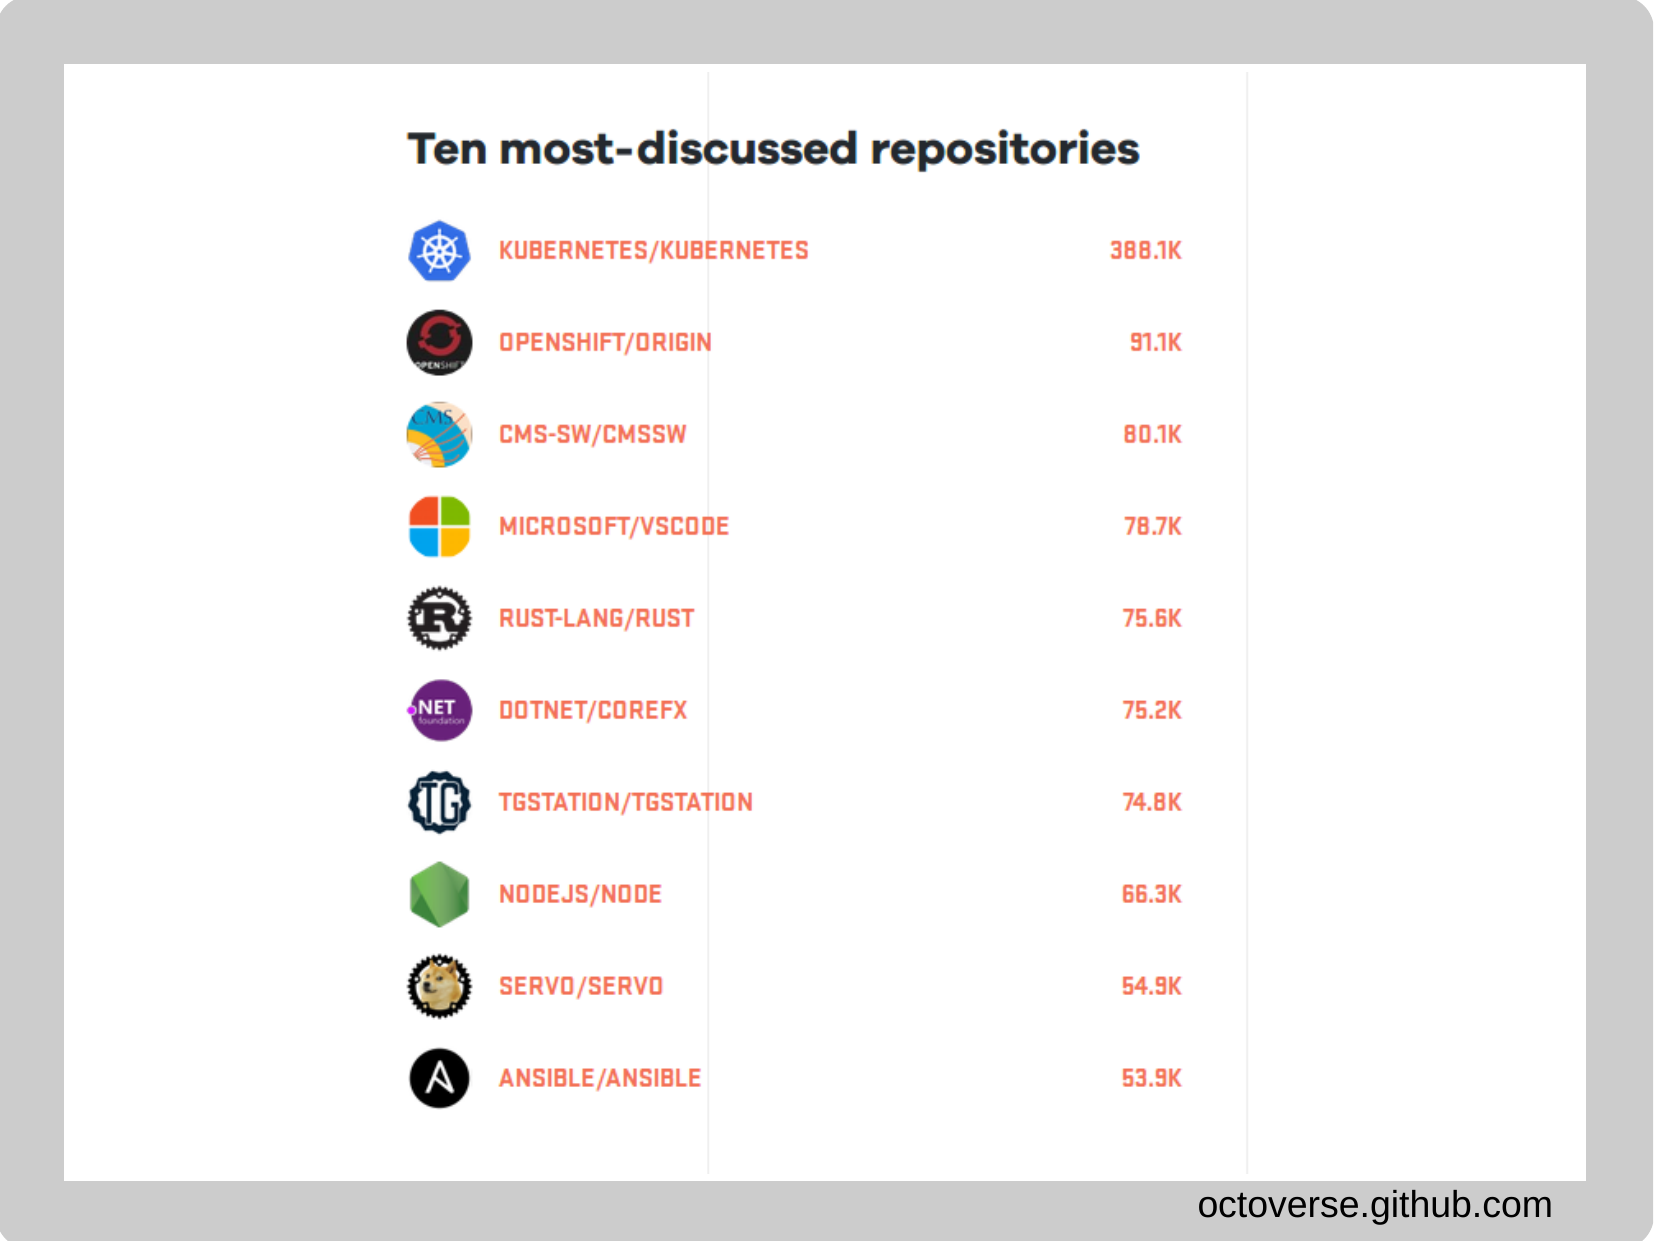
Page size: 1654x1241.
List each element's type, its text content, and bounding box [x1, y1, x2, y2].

picture [315, 72, 1291, 1174]
text_box octoverse.github.com [1182, 1175, 1579, 1233]
